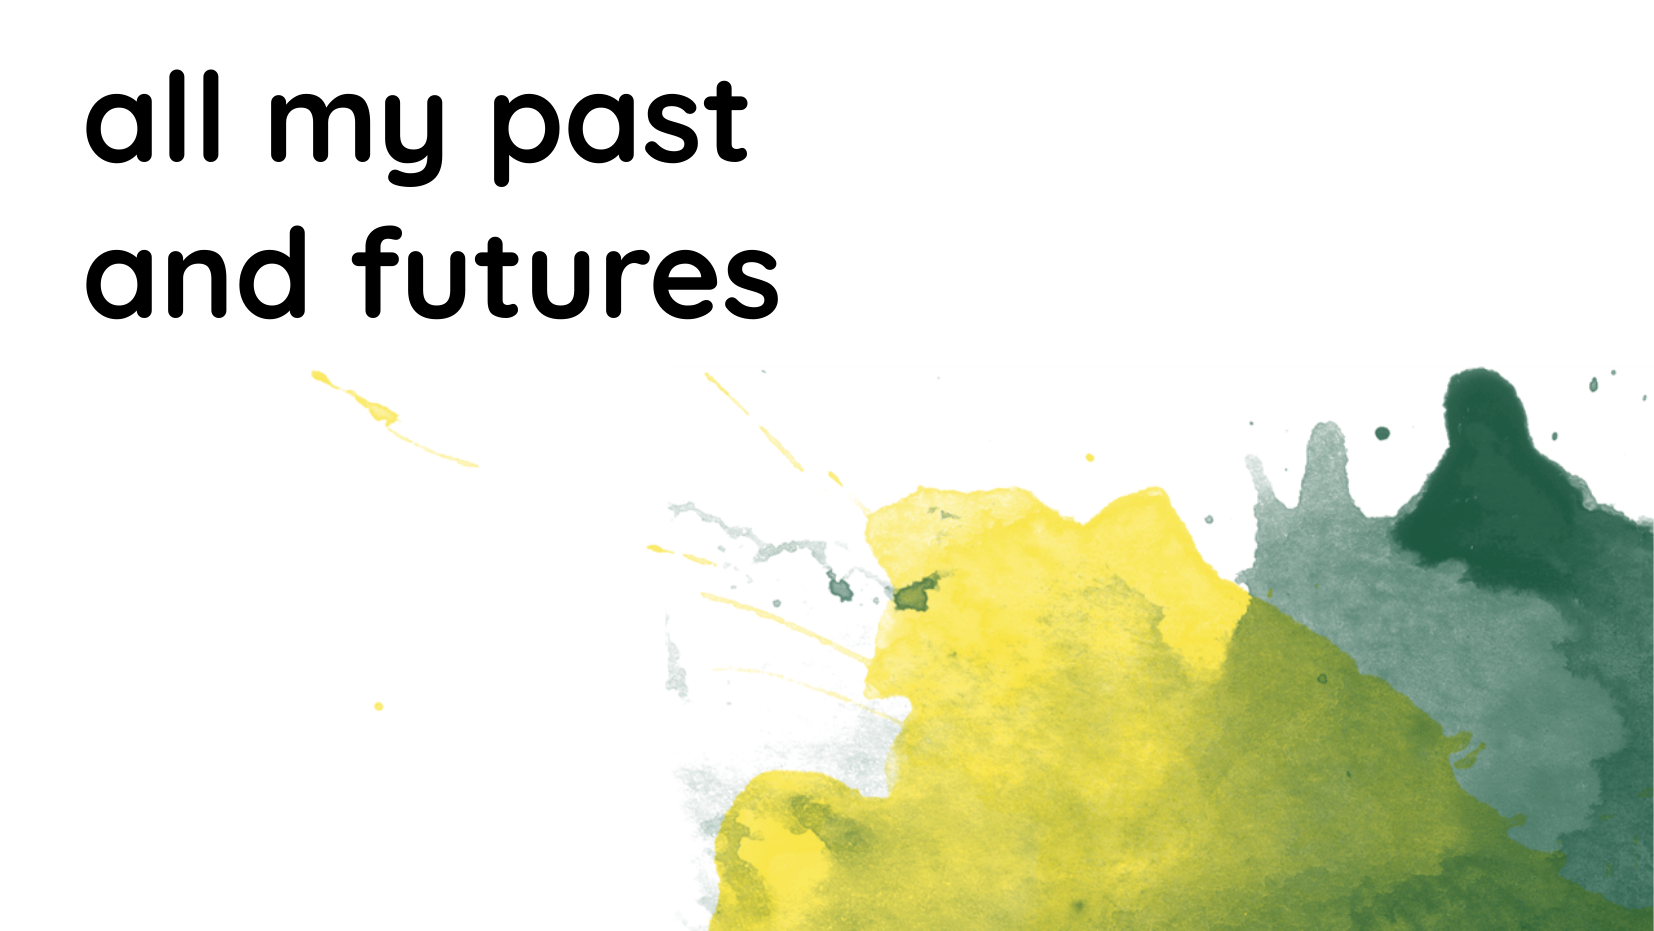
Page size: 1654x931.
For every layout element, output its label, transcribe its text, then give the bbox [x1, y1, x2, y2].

picture [0, 0, 1654, 931]
title all my past and futures [82, 37, 1571, 603]
